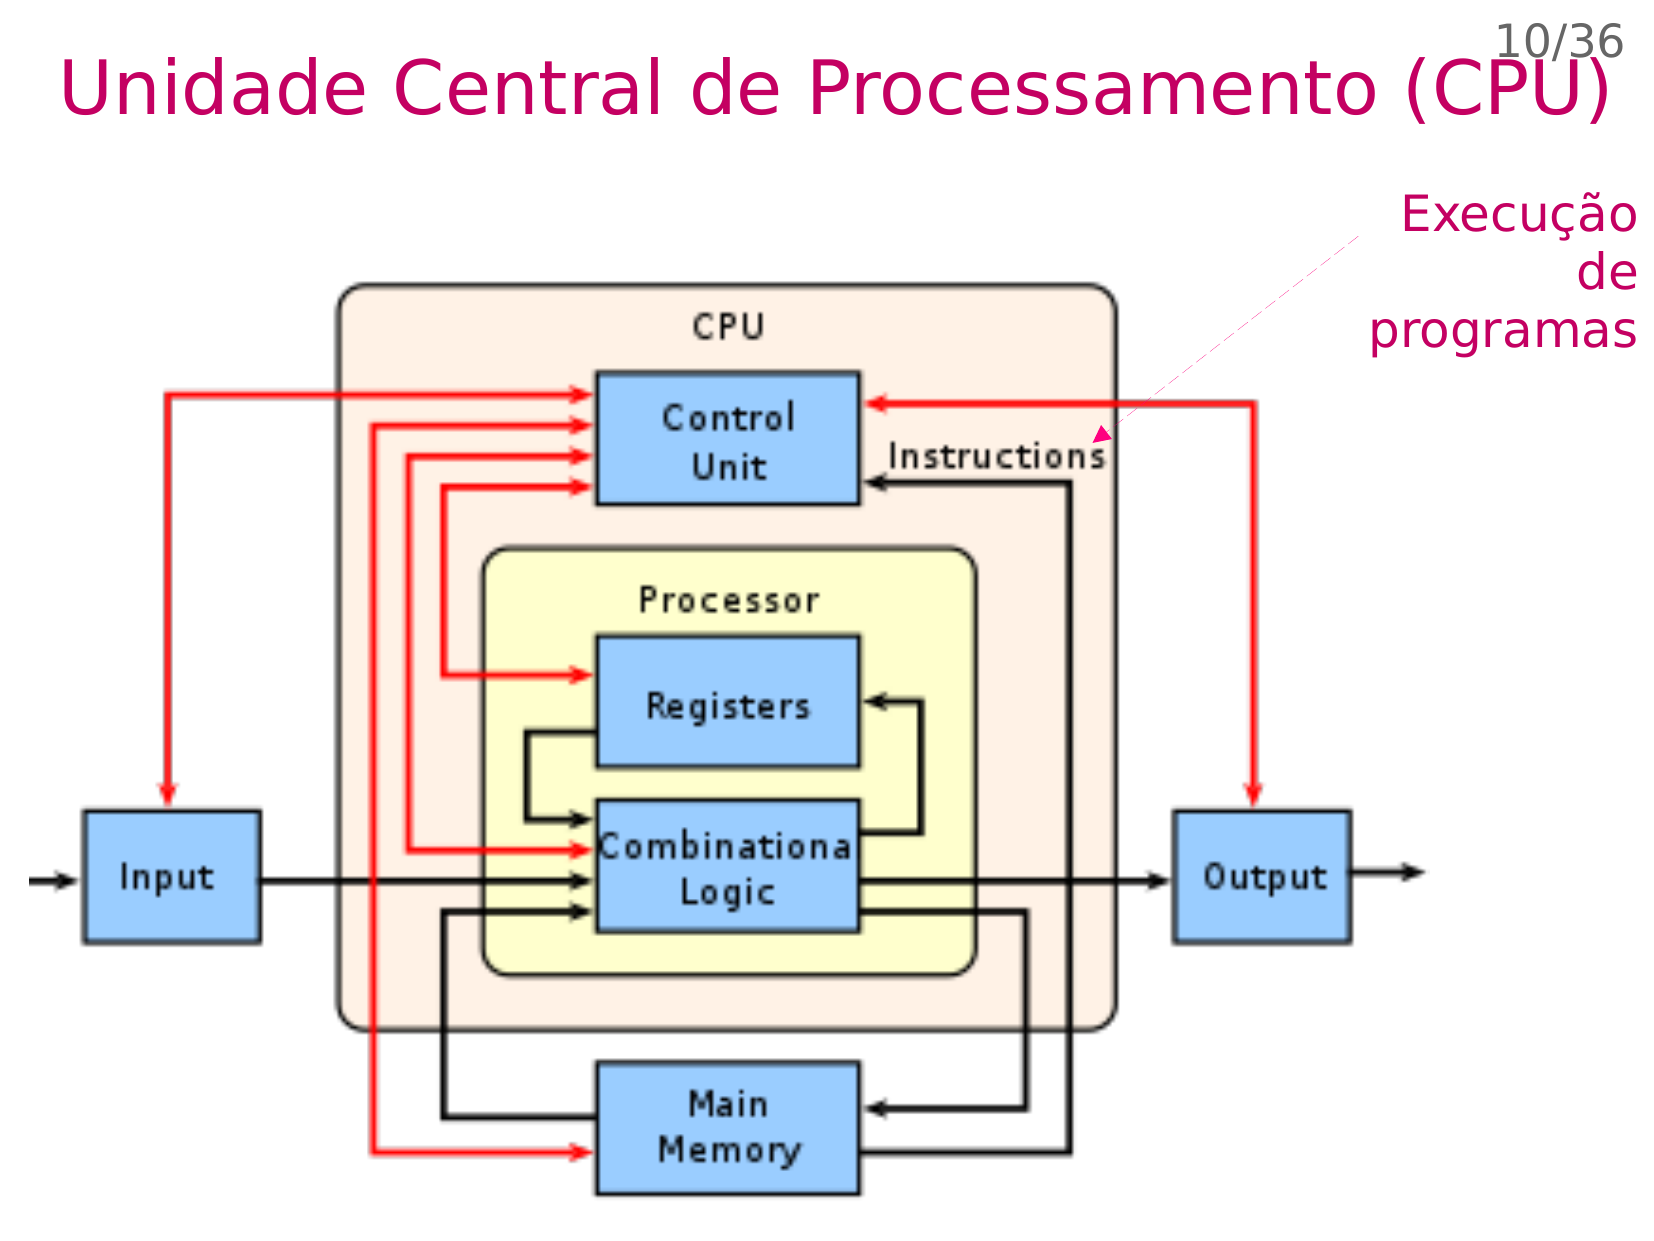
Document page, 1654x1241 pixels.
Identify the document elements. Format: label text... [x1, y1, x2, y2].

title Unidade Central de Processamento (CPU) [59, 29, 1625, 148]
picture [29, 265, 1430, 1224]
text_box Execução de programas [1328, 177, 1654, 384]
